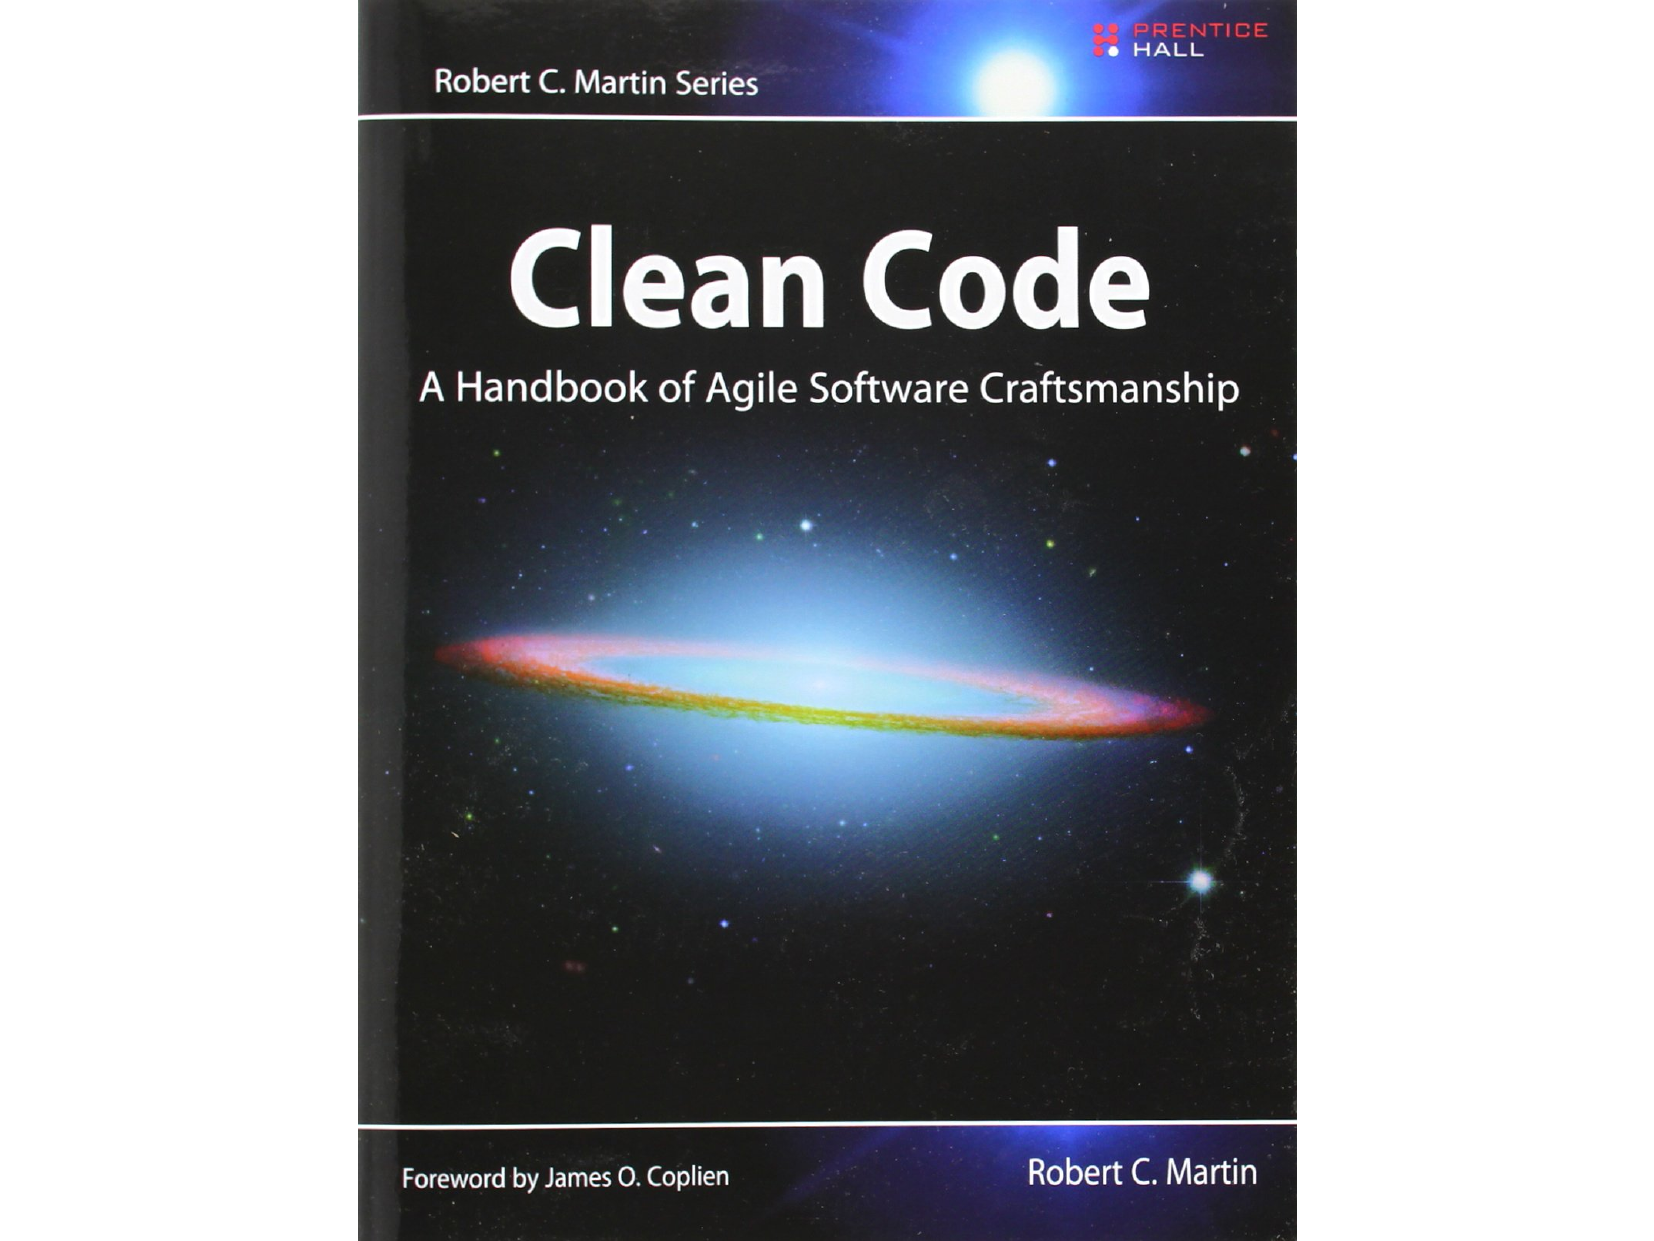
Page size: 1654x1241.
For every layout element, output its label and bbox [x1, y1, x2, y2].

picture [358, 0, 1297, 1241]
